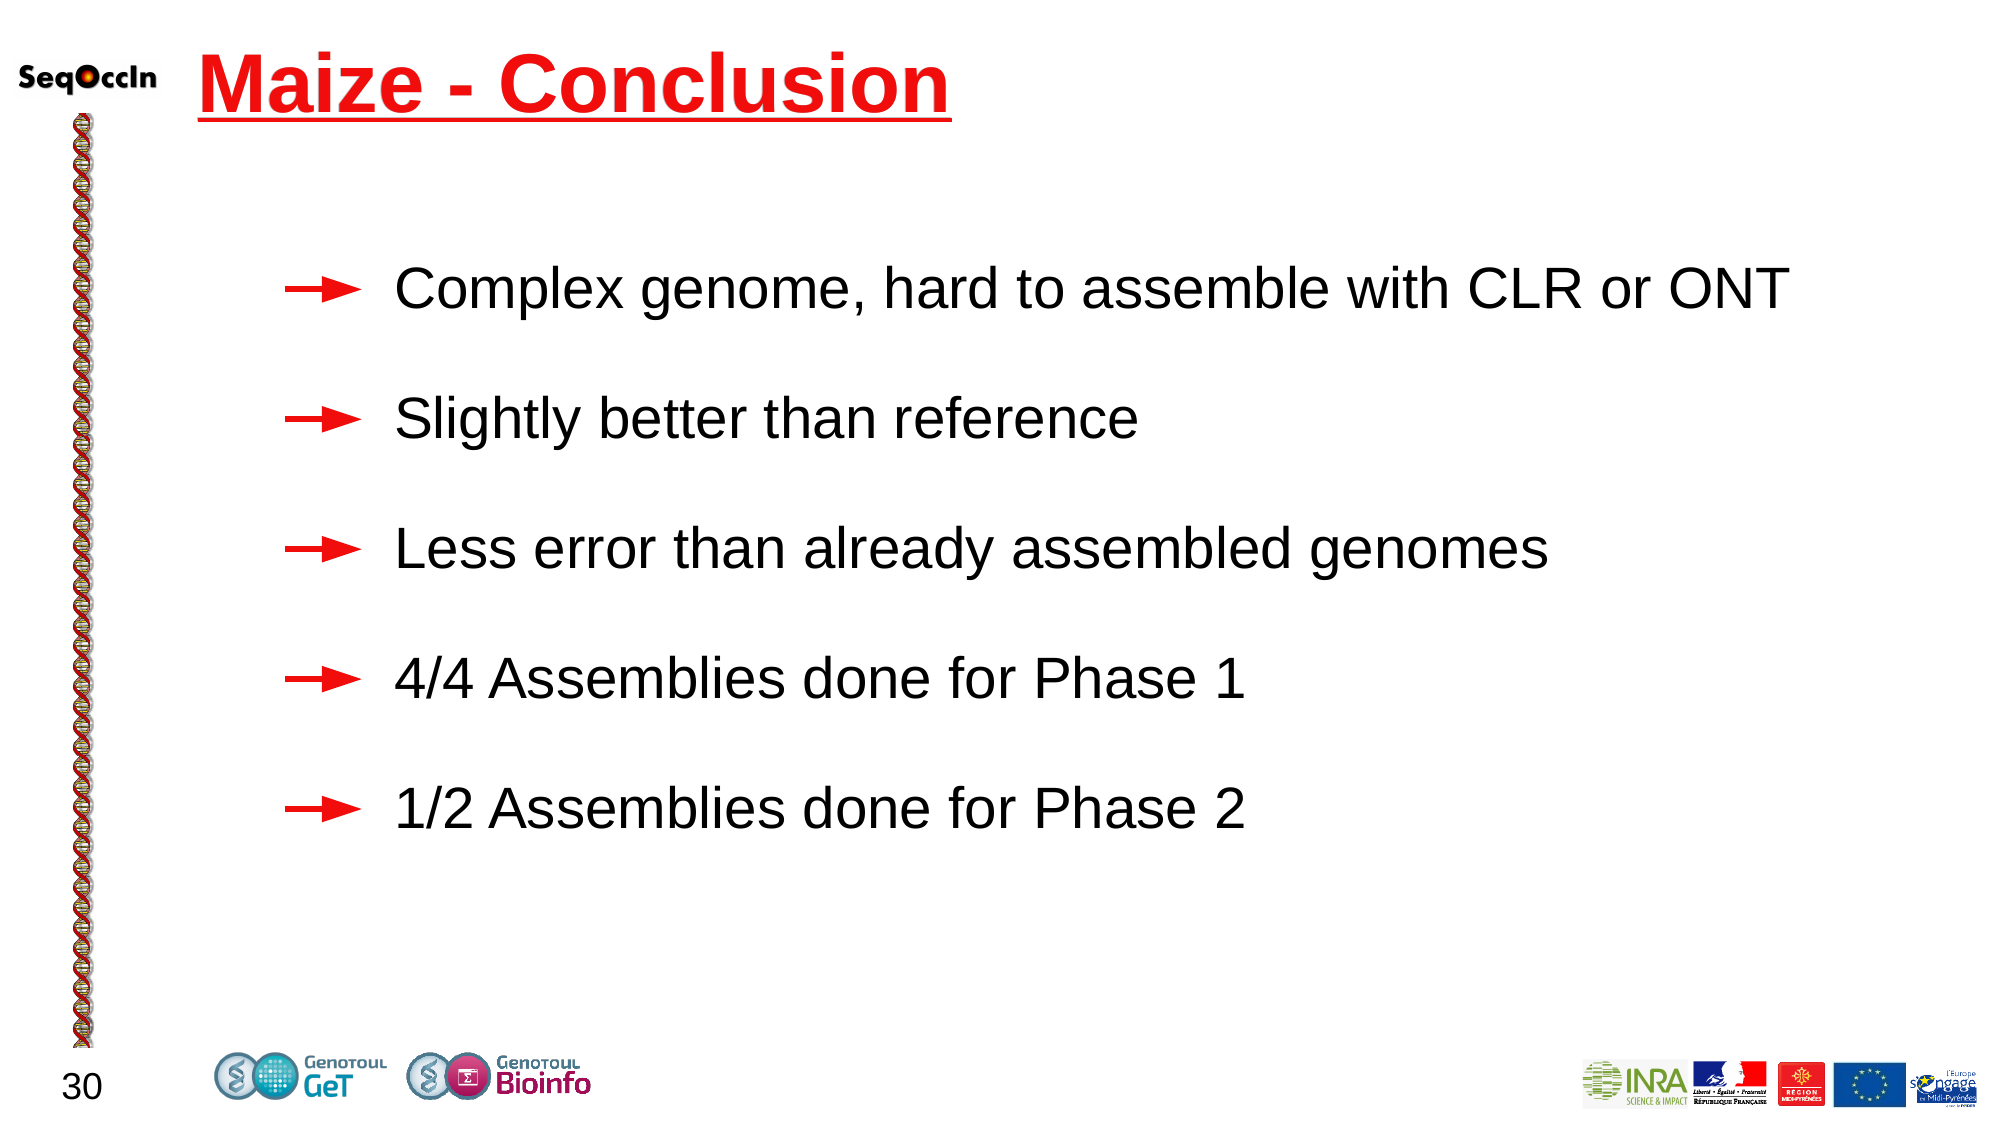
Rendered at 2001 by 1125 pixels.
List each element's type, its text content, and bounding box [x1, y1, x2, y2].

picture [1581, 1059, 1689, 1109]
picture [73, 113, 91, 1048]
text_box Maize - Conclusion [183, 30, 1837, 214]
picture [13, 58, 162, 99]
picture [1832, 1061, 1983, 1111]
picture [400, 1046, 597, 1106]
picture [1778, 1062, 1825, 1106]
text_box Complex genome, hard to assemble with CLR or ONT Slightly better than reference Less error than already assembled genomes 4/4 Assemblies done for Phase 1 1/2 Assemblies done for Phase 2 [379, 248, 2000, 875]
picture [208, 1046, 392, 1106]
